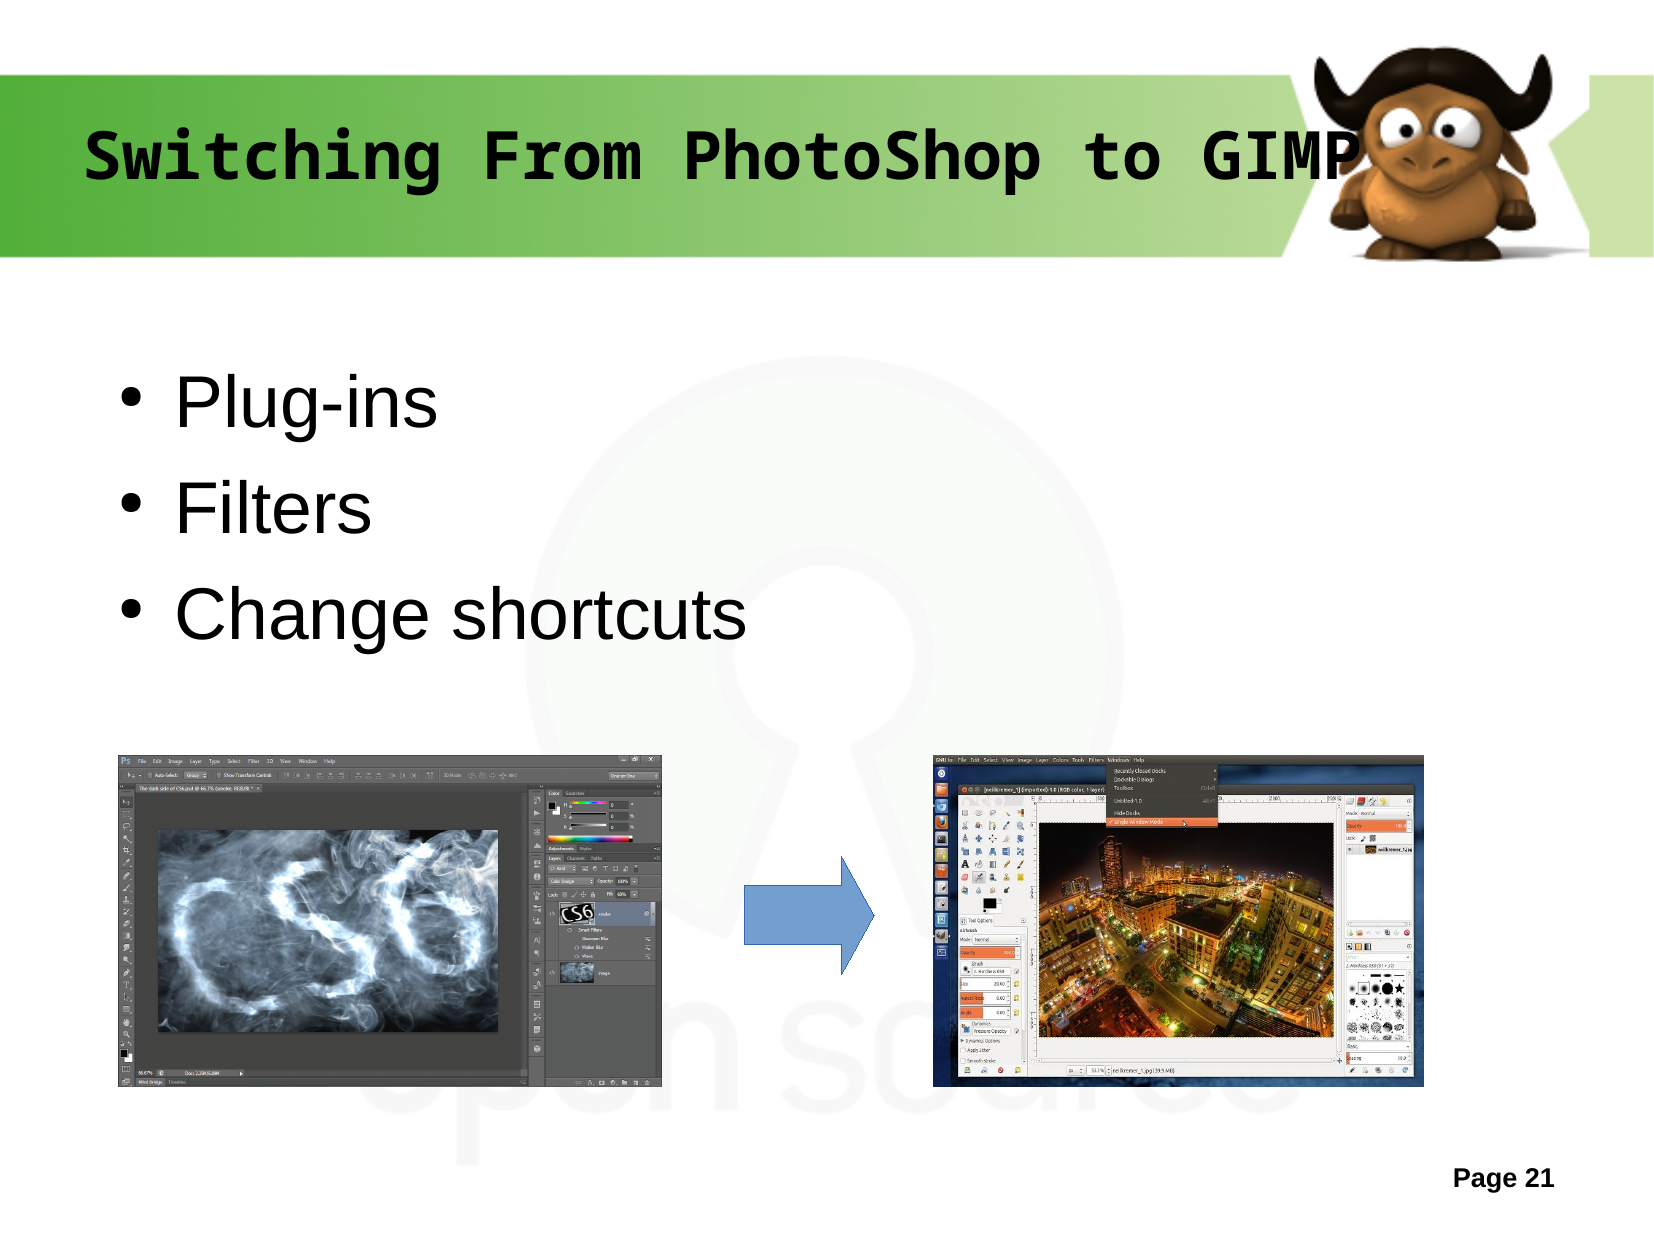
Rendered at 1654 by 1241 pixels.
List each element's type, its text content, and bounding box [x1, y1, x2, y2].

title Switching From PhotoShop to GIMP [82, 49, 1571, 257]
list Plug-ins Filters Change shortcuts [118, 354, 1571, 1087]
text_box [744, 856, 875, 975]
picture [0, 0, 1654, 1241]
